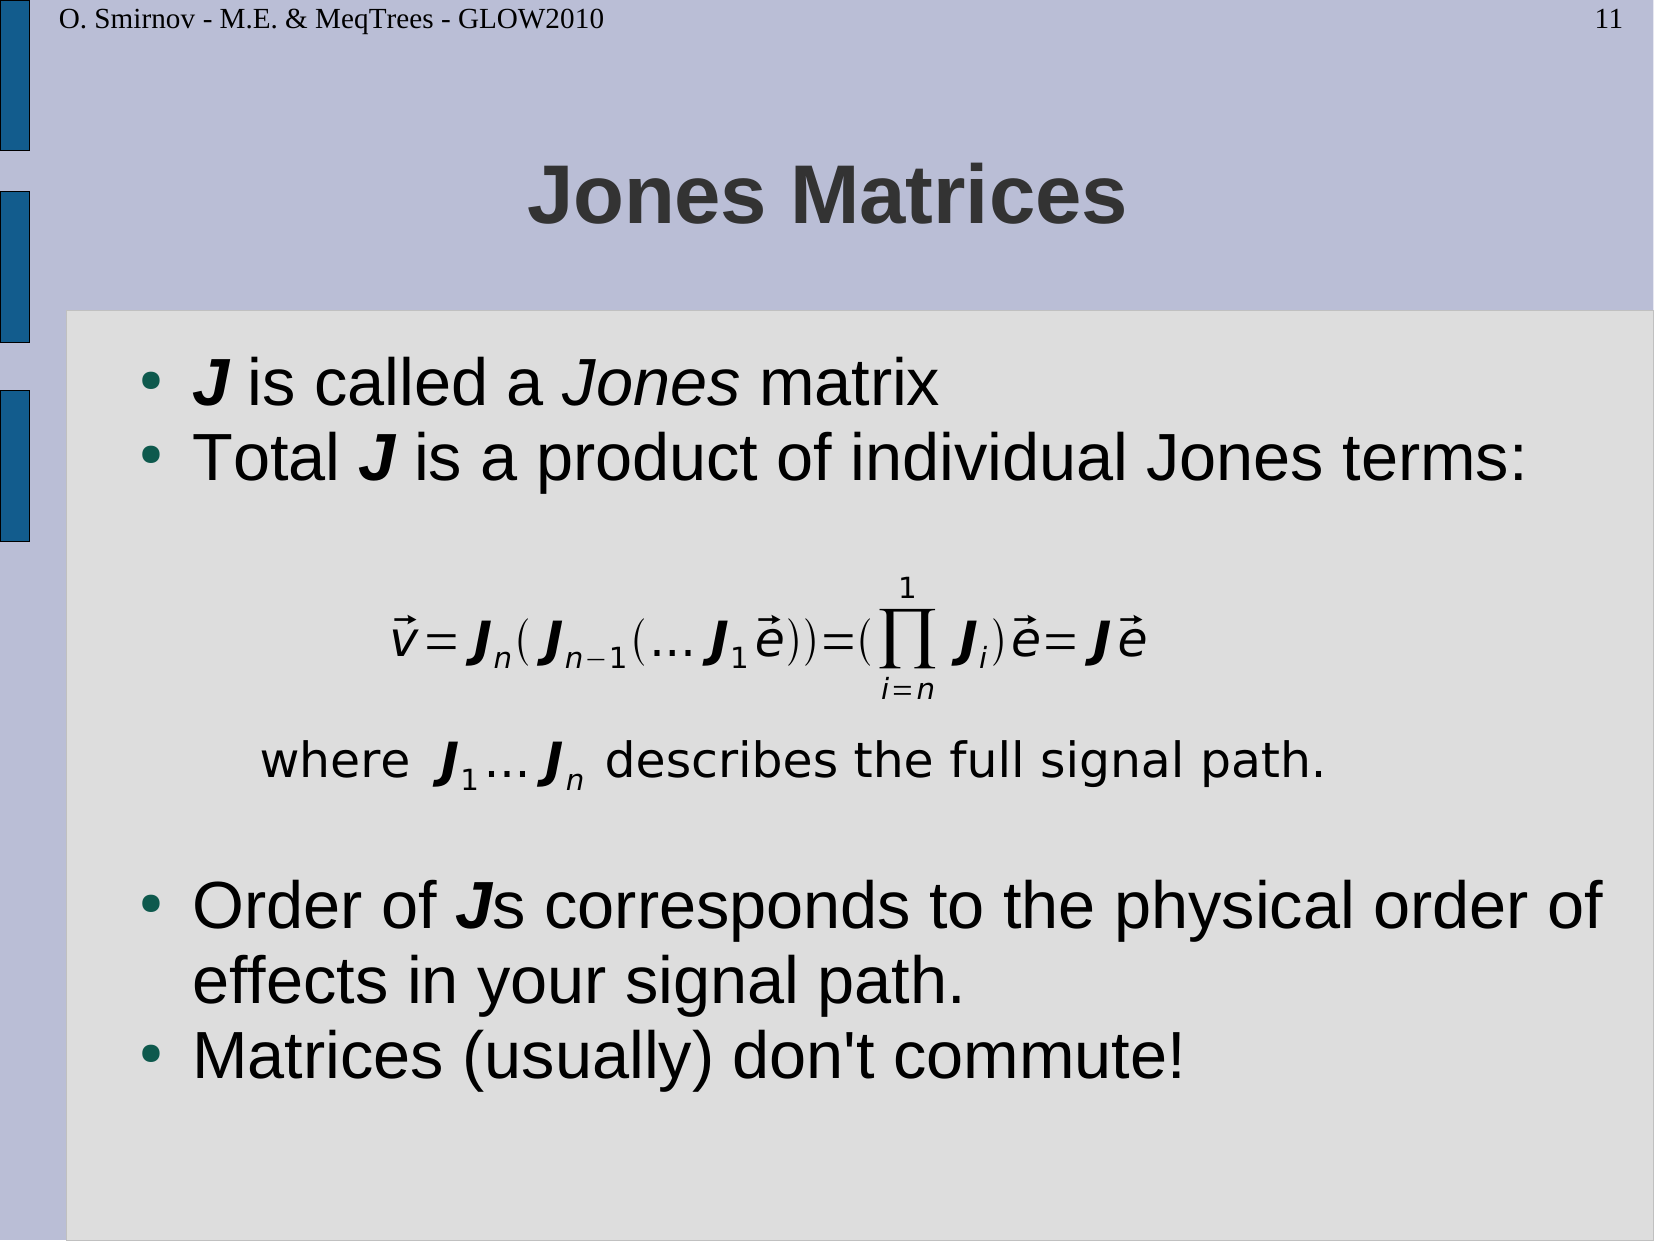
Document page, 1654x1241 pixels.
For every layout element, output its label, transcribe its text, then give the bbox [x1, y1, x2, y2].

list J is called a Jones matrix Total J is a product of individual Jones terms: Order of Js corresponds to the physical order of effects in your signal path. Matrices (usually) don't commute! [121, 344, 1625, 1149]
title Jones Matrices [121, 91, 1534, 299]
